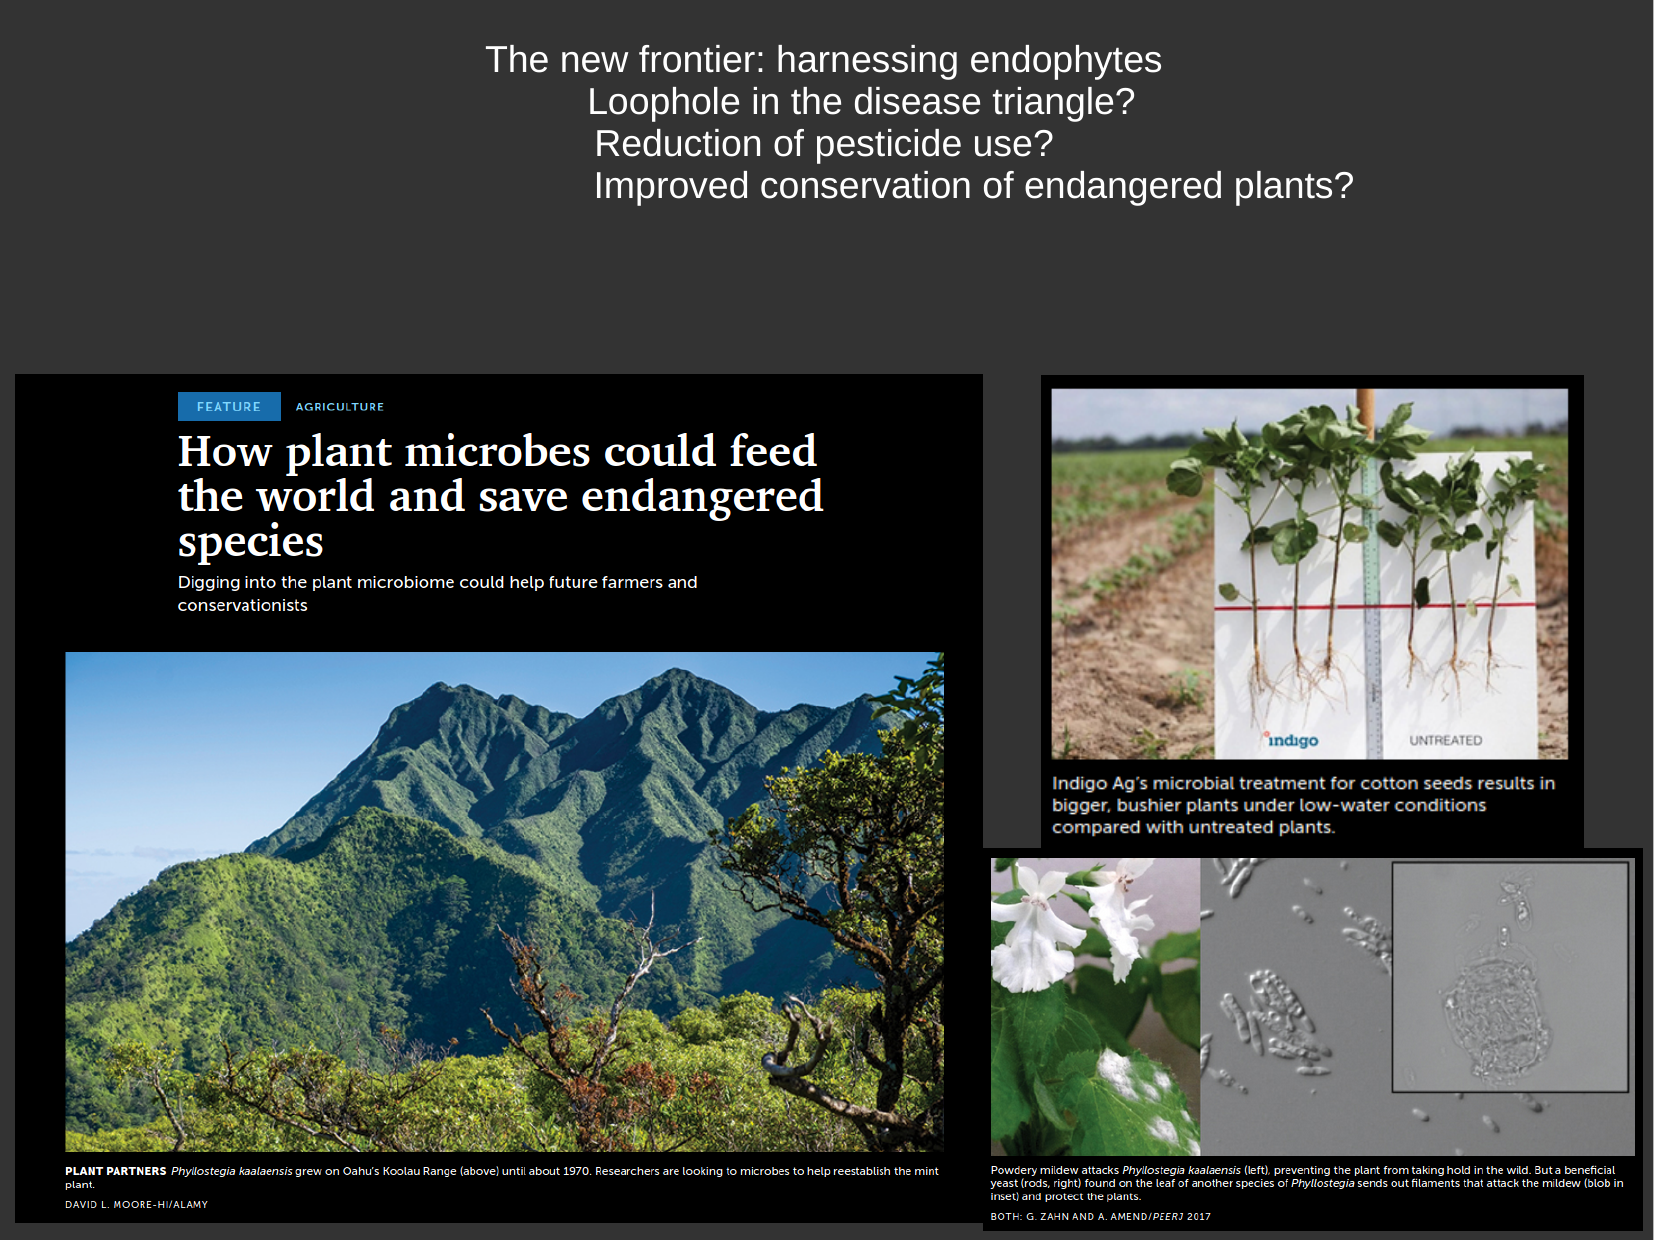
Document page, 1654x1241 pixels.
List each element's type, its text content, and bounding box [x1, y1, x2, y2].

picture [15, 374, 1643, 1231]
text_box The new frontier: harnessing endophytes Loophole in the disease triangle? Reduction of pesticide use? Improved conservation of endangered plants? [16, 31, 1632, 214]
